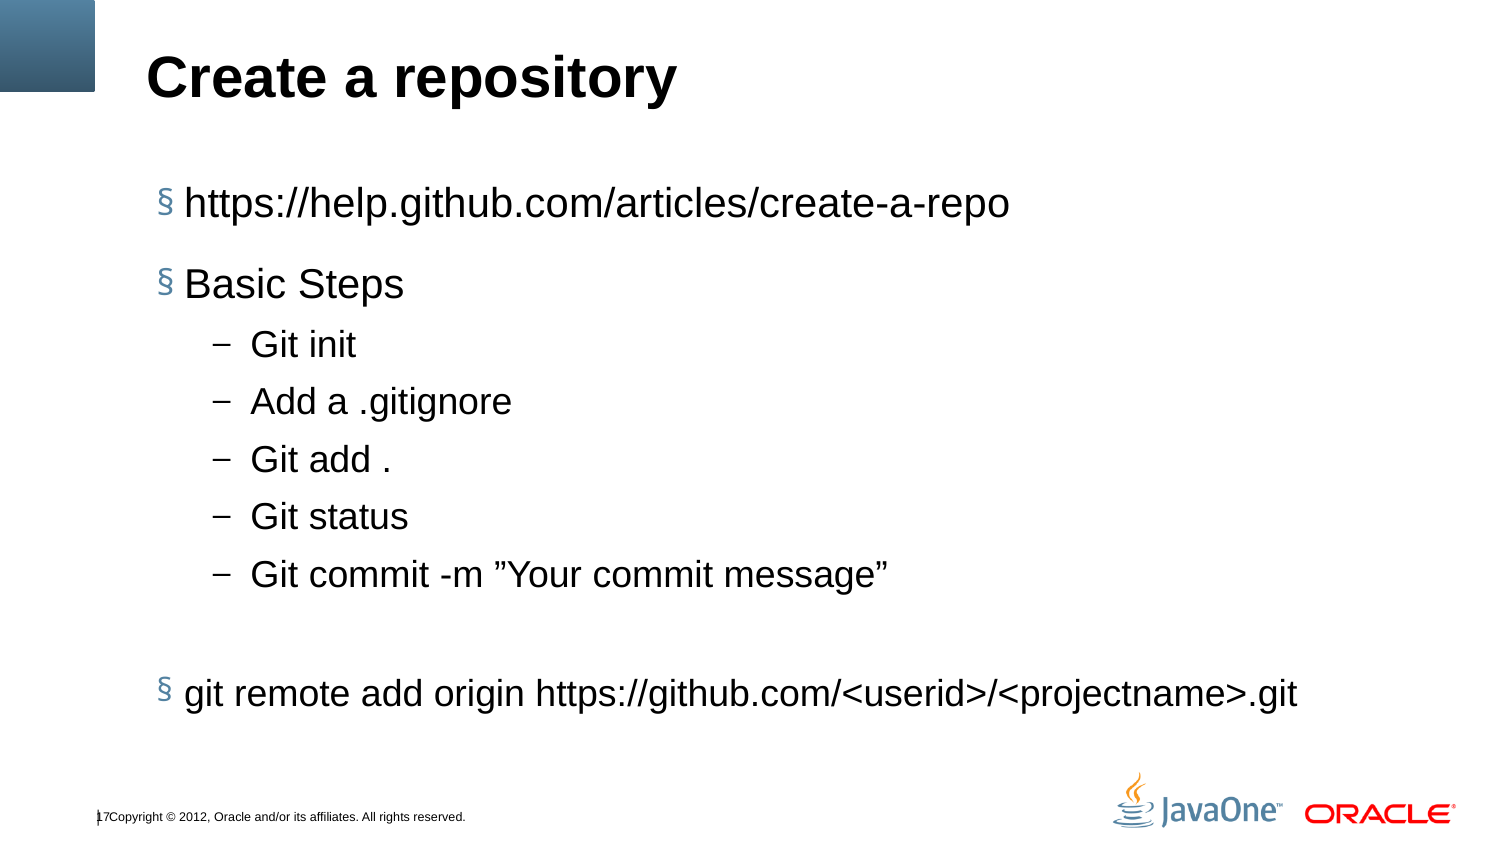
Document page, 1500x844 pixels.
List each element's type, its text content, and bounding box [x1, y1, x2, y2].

list Basic Steps Git init Add a .gitignore Git add . Git status Git commit -m ”Your commit message” git remote add origin https://github.com/<userid>/<projectname>.git [131, 249, 1482, 753]
picture [1095, 754, 1469, 844]
title Create a repository [131, 40, 1482, 167]
list https://help.github.com/articles/create-a-repo [131, 168, 1482, 219]
